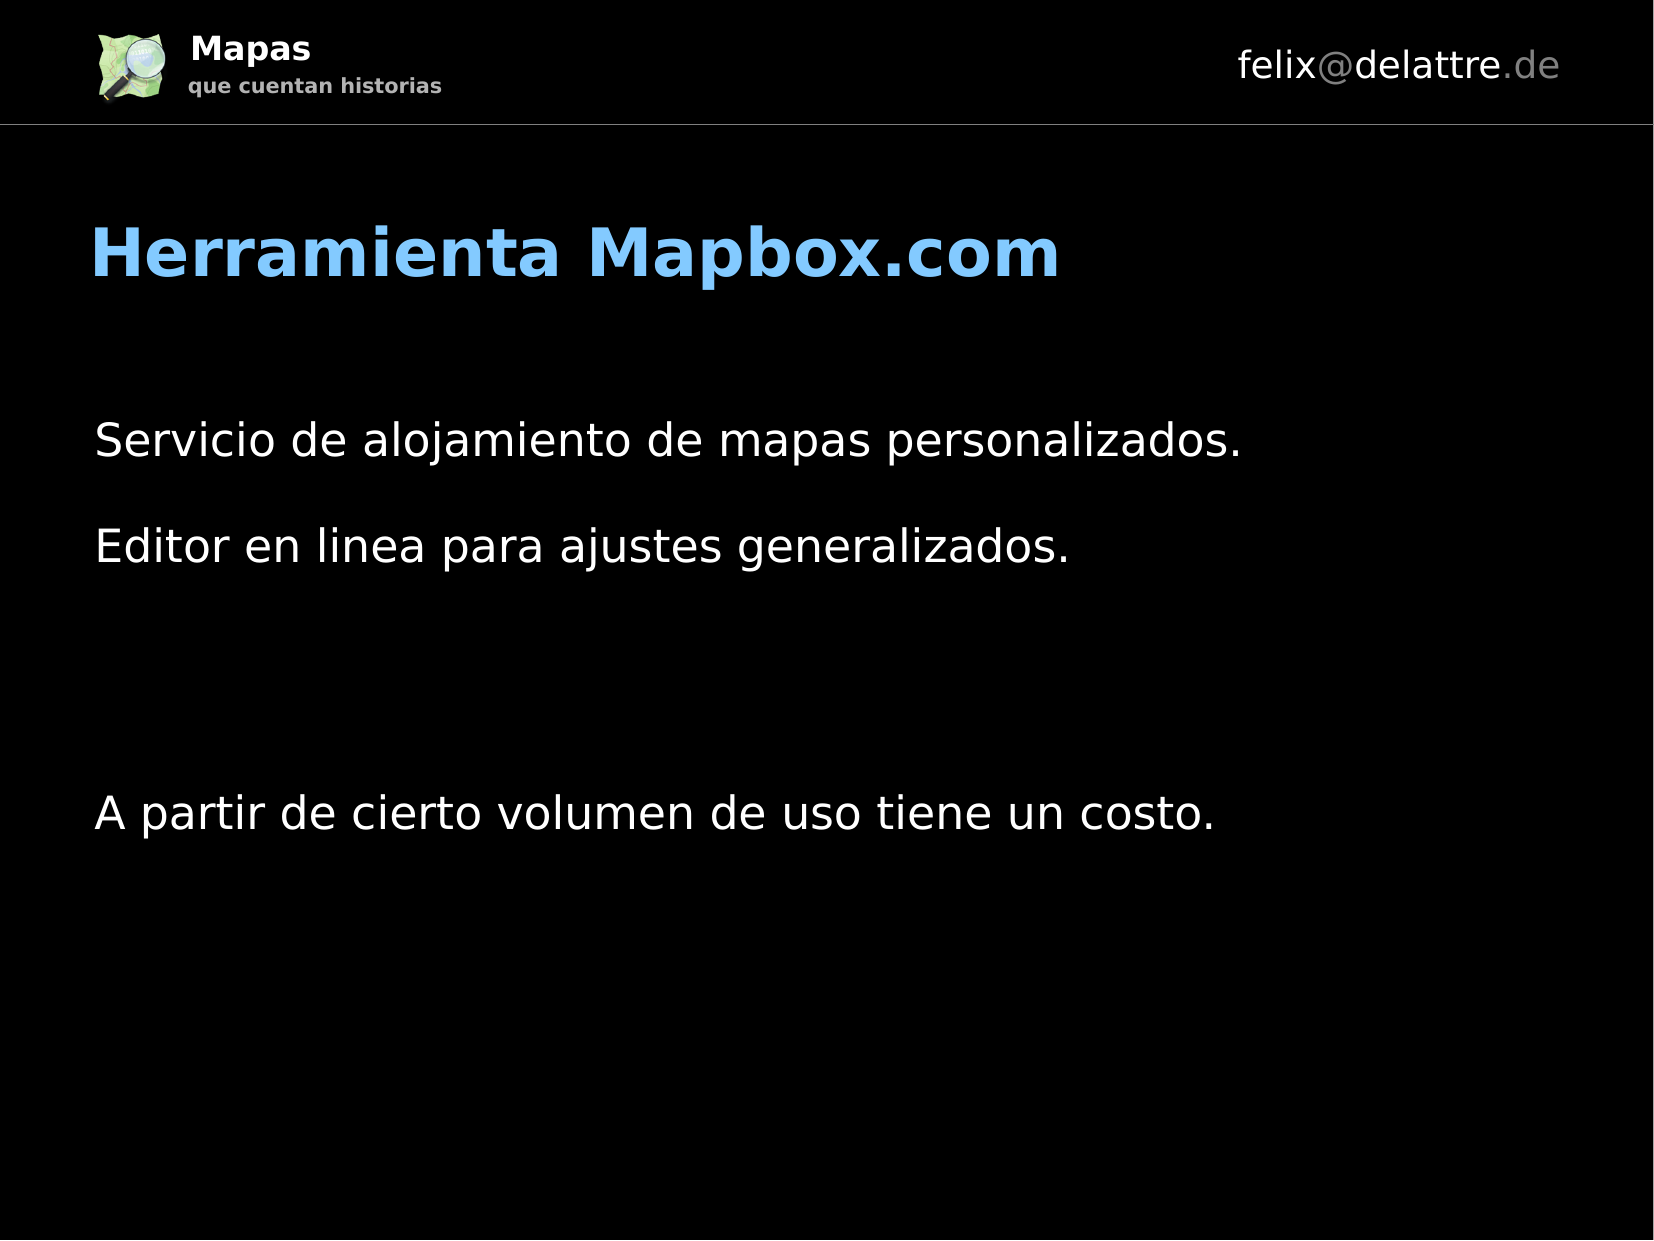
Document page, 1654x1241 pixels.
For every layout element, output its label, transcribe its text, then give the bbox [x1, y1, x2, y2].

text_box Servicio de alojamiento de mapas personalizados. Editor en linea para ajustes generalizados. A partir de cierto volumen de uso tiene un costo. [79, 353, 1552, 848]
picture [95, 34, 169, 107]
text_box Herramienta Mapbox.com [65, 197, 1087, 309]
